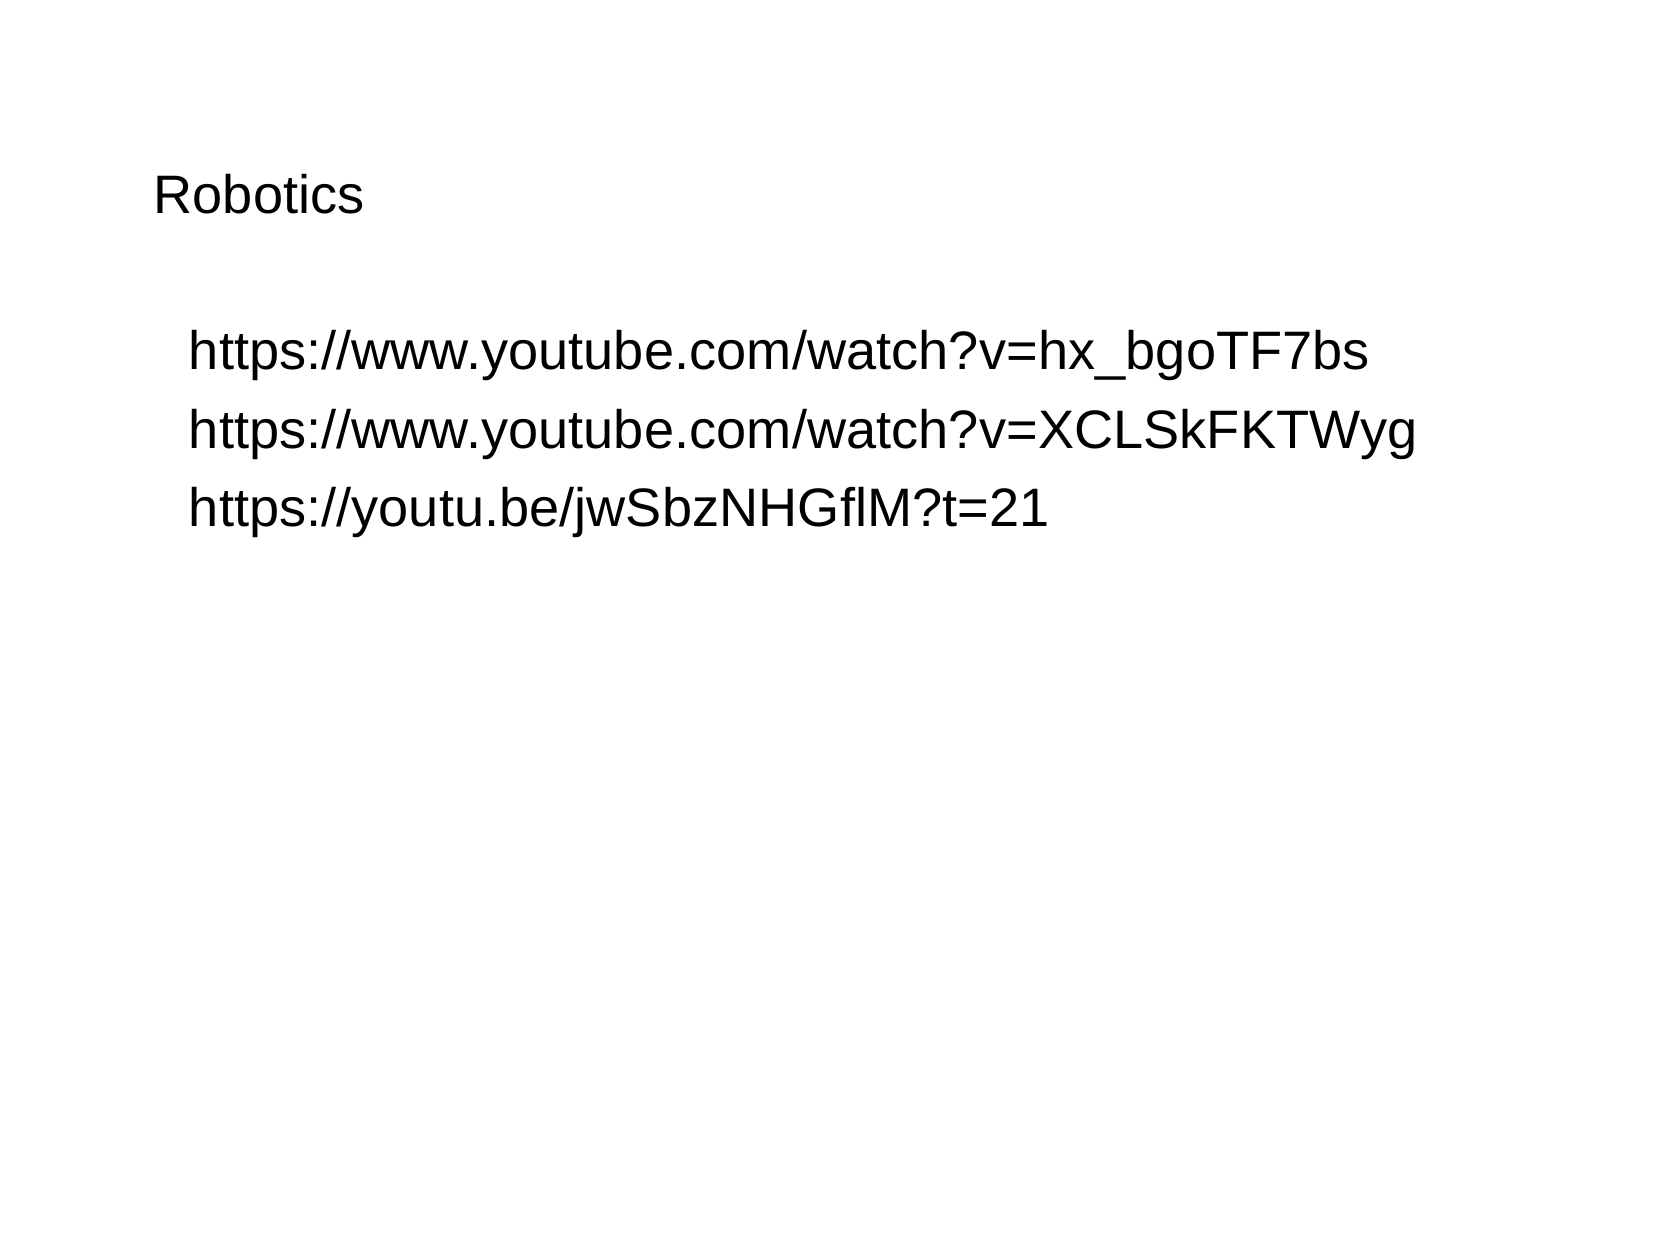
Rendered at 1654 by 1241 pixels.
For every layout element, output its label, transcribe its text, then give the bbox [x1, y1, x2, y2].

subtitle Robotics https://www.youtube.com/watch?v=hx_bgoTF7bs https://www.youtube.com/watch?v=XCLSkFKTWyg https://youtu.be/jwSbzNHGflM?t=21 [82, 86, 1516, 1051]
